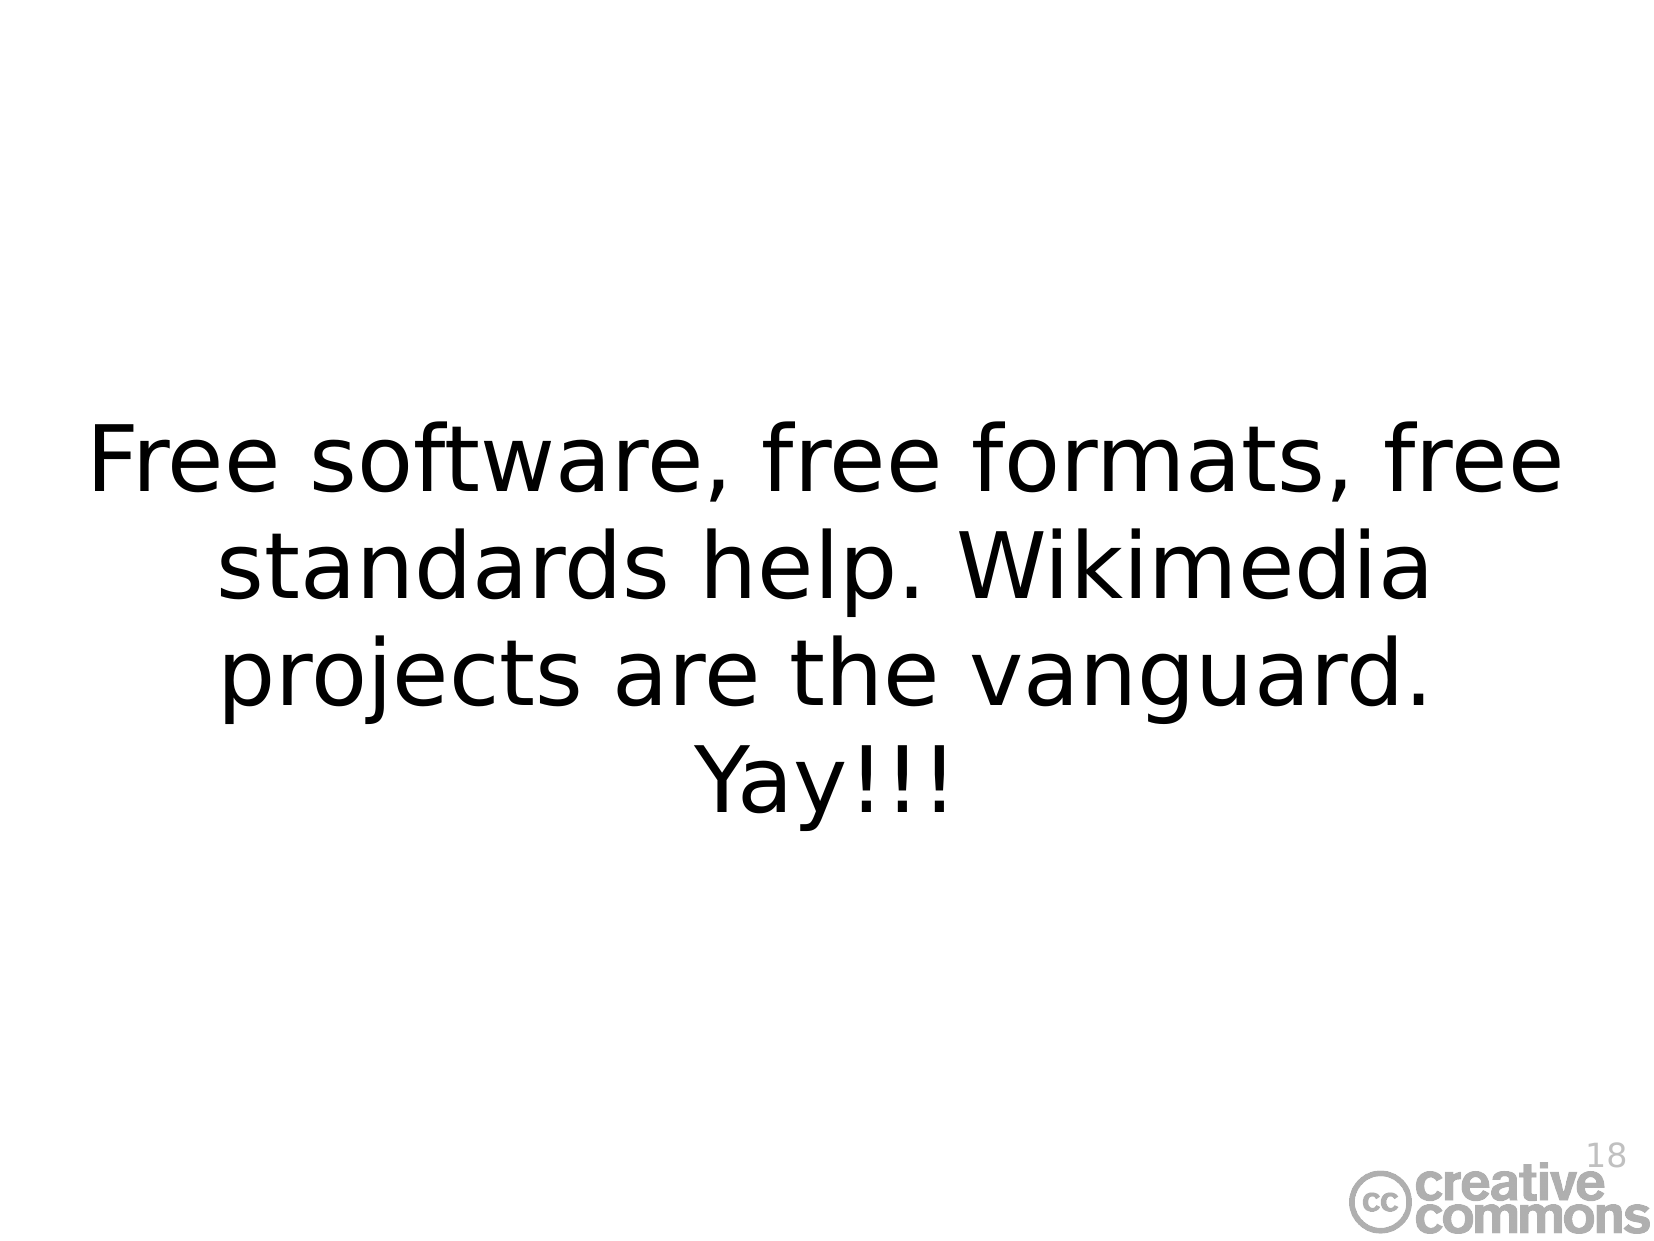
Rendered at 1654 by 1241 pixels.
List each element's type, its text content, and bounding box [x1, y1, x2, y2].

title Free software, free formats, free standards help. Wikimedia projects are the vanguard. Yay!!! [82, 406, 1571, 835]
picture [1349, 1162, 1650, 1234]
